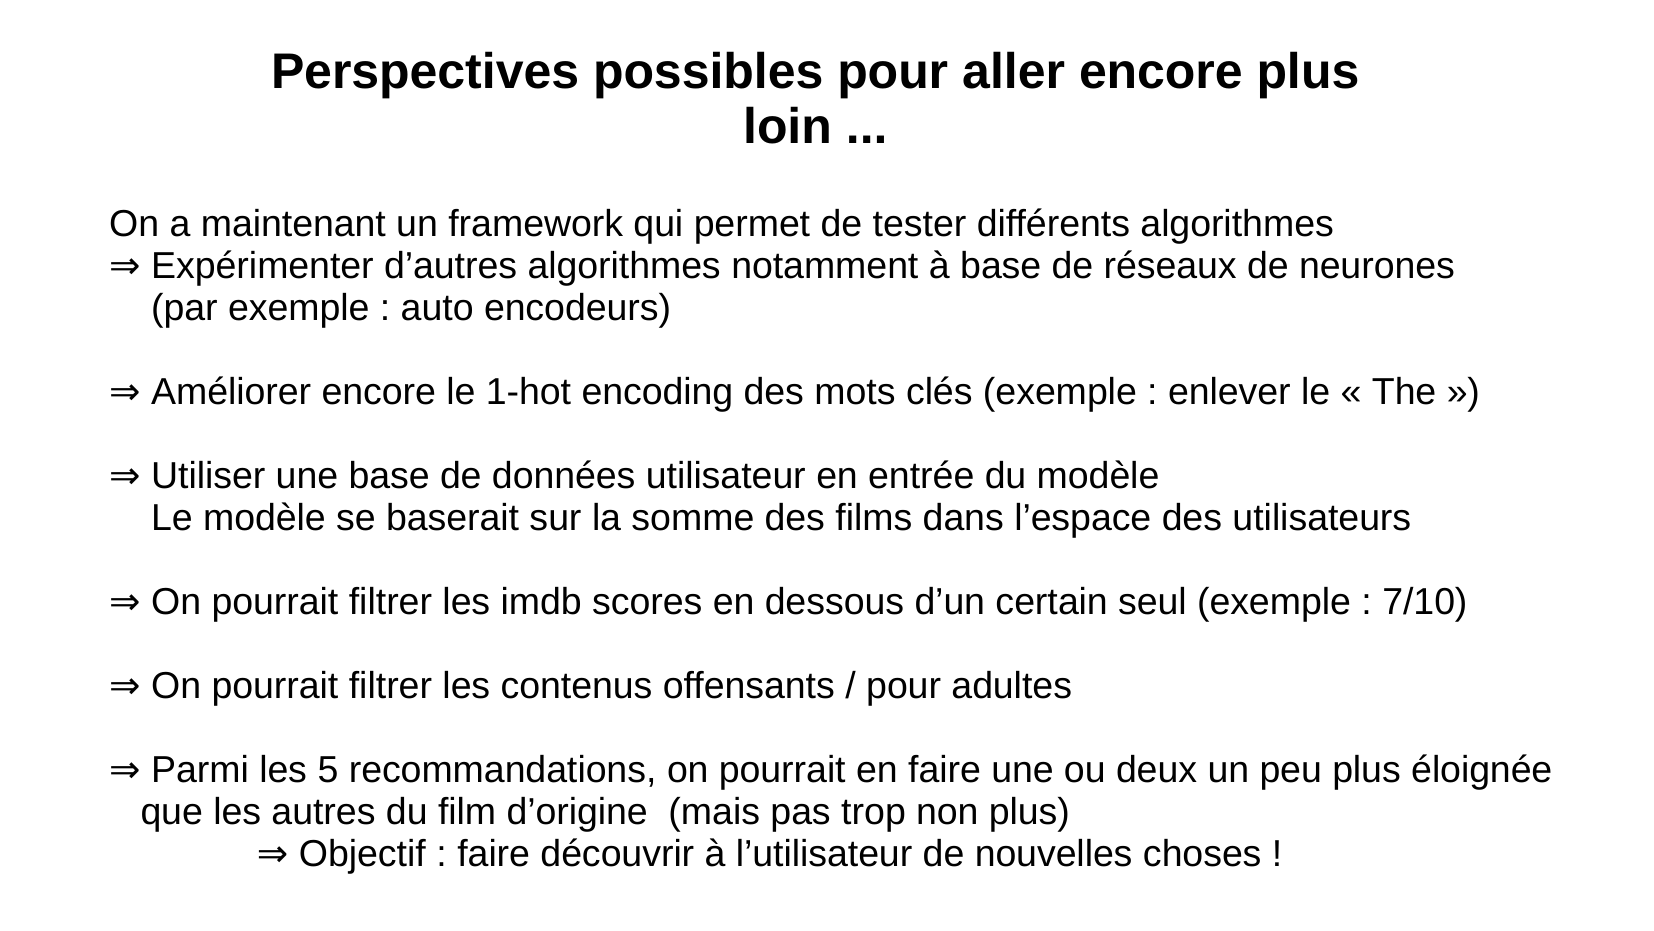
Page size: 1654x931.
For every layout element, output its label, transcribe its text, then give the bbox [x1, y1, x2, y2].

text_box On a maintenant un framework qui permet de tester différents algorithmes ⇒ Expérimenter d’autres algorithmes notamment à base de réseaux de neurones (par exemple : auto encodeurs) ⇒ Améliorer encore le 1-hot encoding des mots clés (exemple : enlever le « The ») ⇒ Utiliser une base de données utilisateur en entrée du modèle Le modèle se baserait sur la somme des films dans l’espace des utilisateurs ⇒ On pourrait filtrer les imdb scores en dessous d’un certain seul (exemple : 7/10) ⇒ On pourrait filtrer les contenus offensants / pour adultes ⇒ Parmi les 5 recommandations, on pourrait en faire une ou deux un peu plus éloignée que les autres du film d’origine (mais pas trop non plus) ⇒ Objectif : faire découvrir à l’utilisateur de nouvelles choses ! [94, 194, 1568, 931]
text_box Perspectives possibles pour aller encore plus loin ... [213, 35, 1418, 162]
